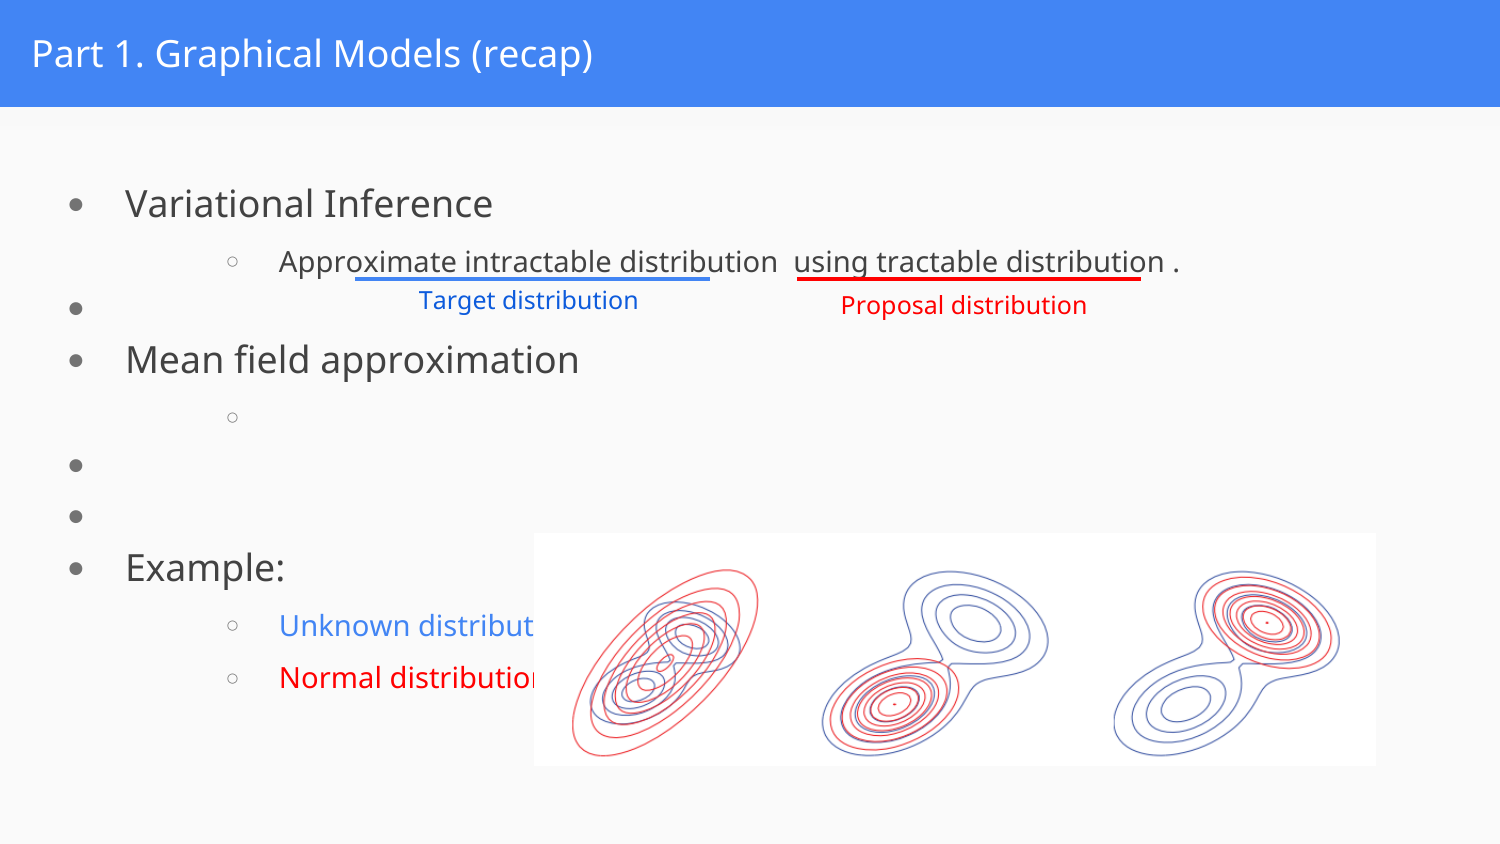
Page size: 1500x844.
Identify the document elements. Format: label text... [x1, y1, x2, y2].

title Part 1. Graphical Models (recap) [16, 2, 1465, 102]
text_box Variational Inference Approximate intractable distribution using tractable distribution . Mean field approximation Example: Unknown distribution Normal distribution [16, 158, 1408, 604]
text_box Target distribution [361, 265, 678, 336]
text_box Proposal distribution [796, 269, 1114, 341]
picture [534, 533, 1376, 766]
